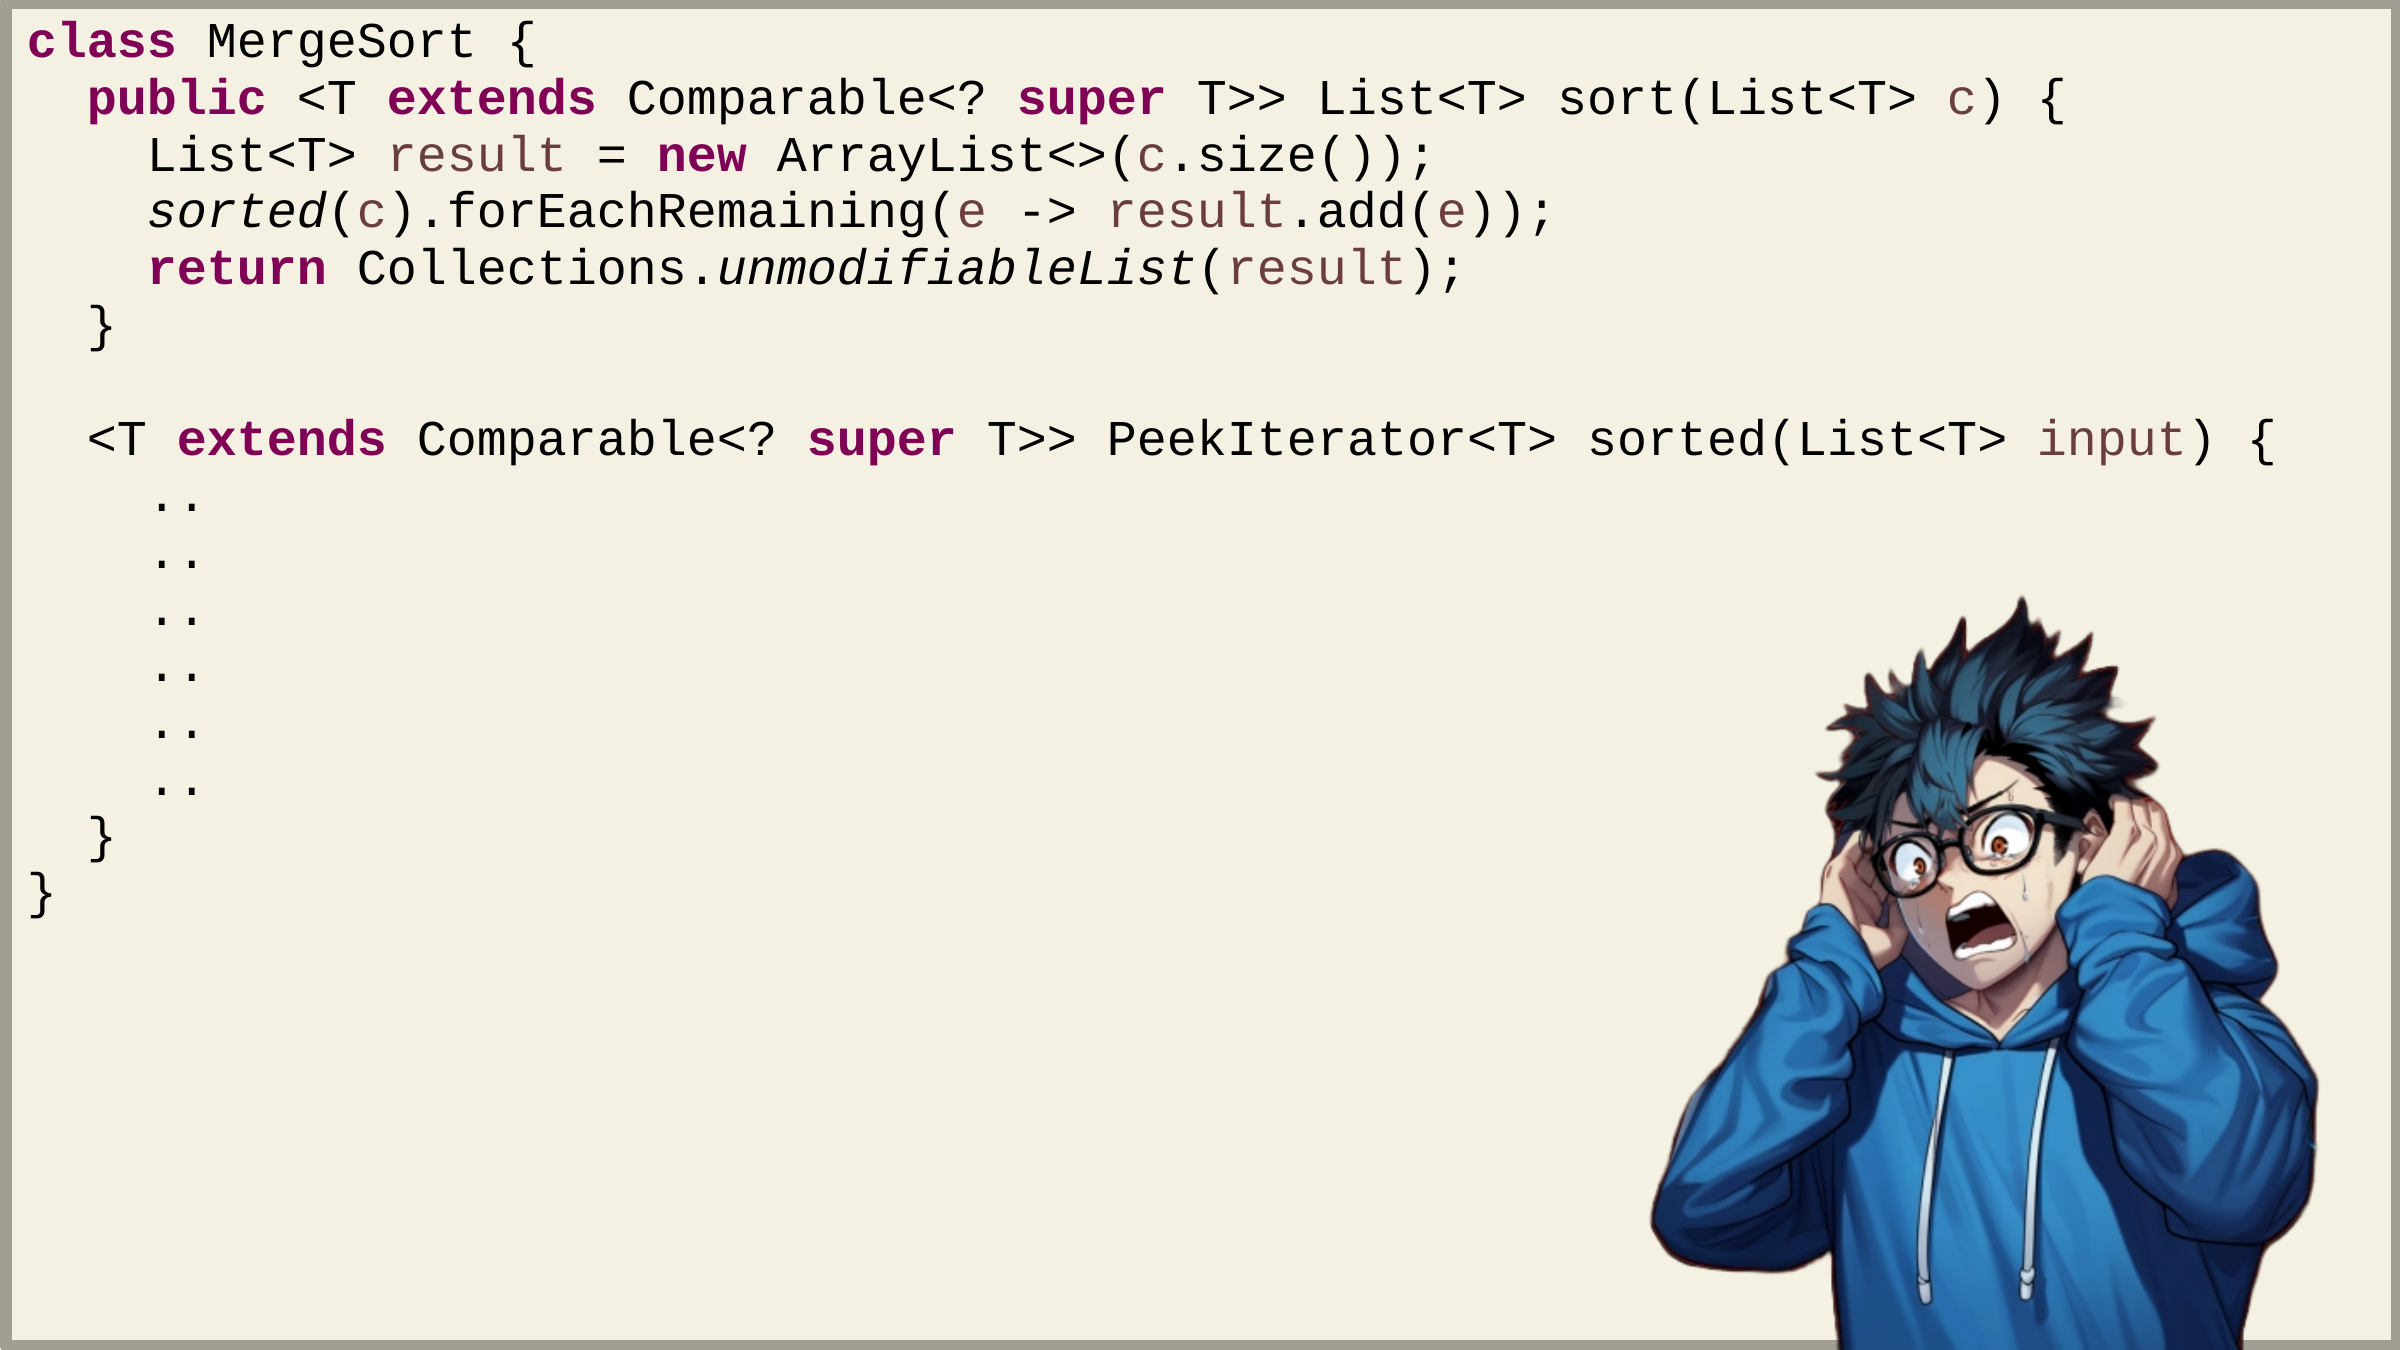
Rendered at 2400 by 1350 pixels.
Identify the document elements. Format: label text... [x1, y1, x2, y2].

picture [1493, 382, 2400, 1350]
text_box class MergeSort { public <T extends Comparable<? super T>> List<T> sort(List<T> c) { List<T> result = new ArrayList<>(c.size()); sorted(c).forEachRemaining(e -> result.add(e)); return Collections.unmodifiableList(result); } <T extends Comparable<? super T>> PeekIterator<T> sorted(List<T> input) { .. .. .. .. .. .. } } [5, 2, 2398, 1346]
